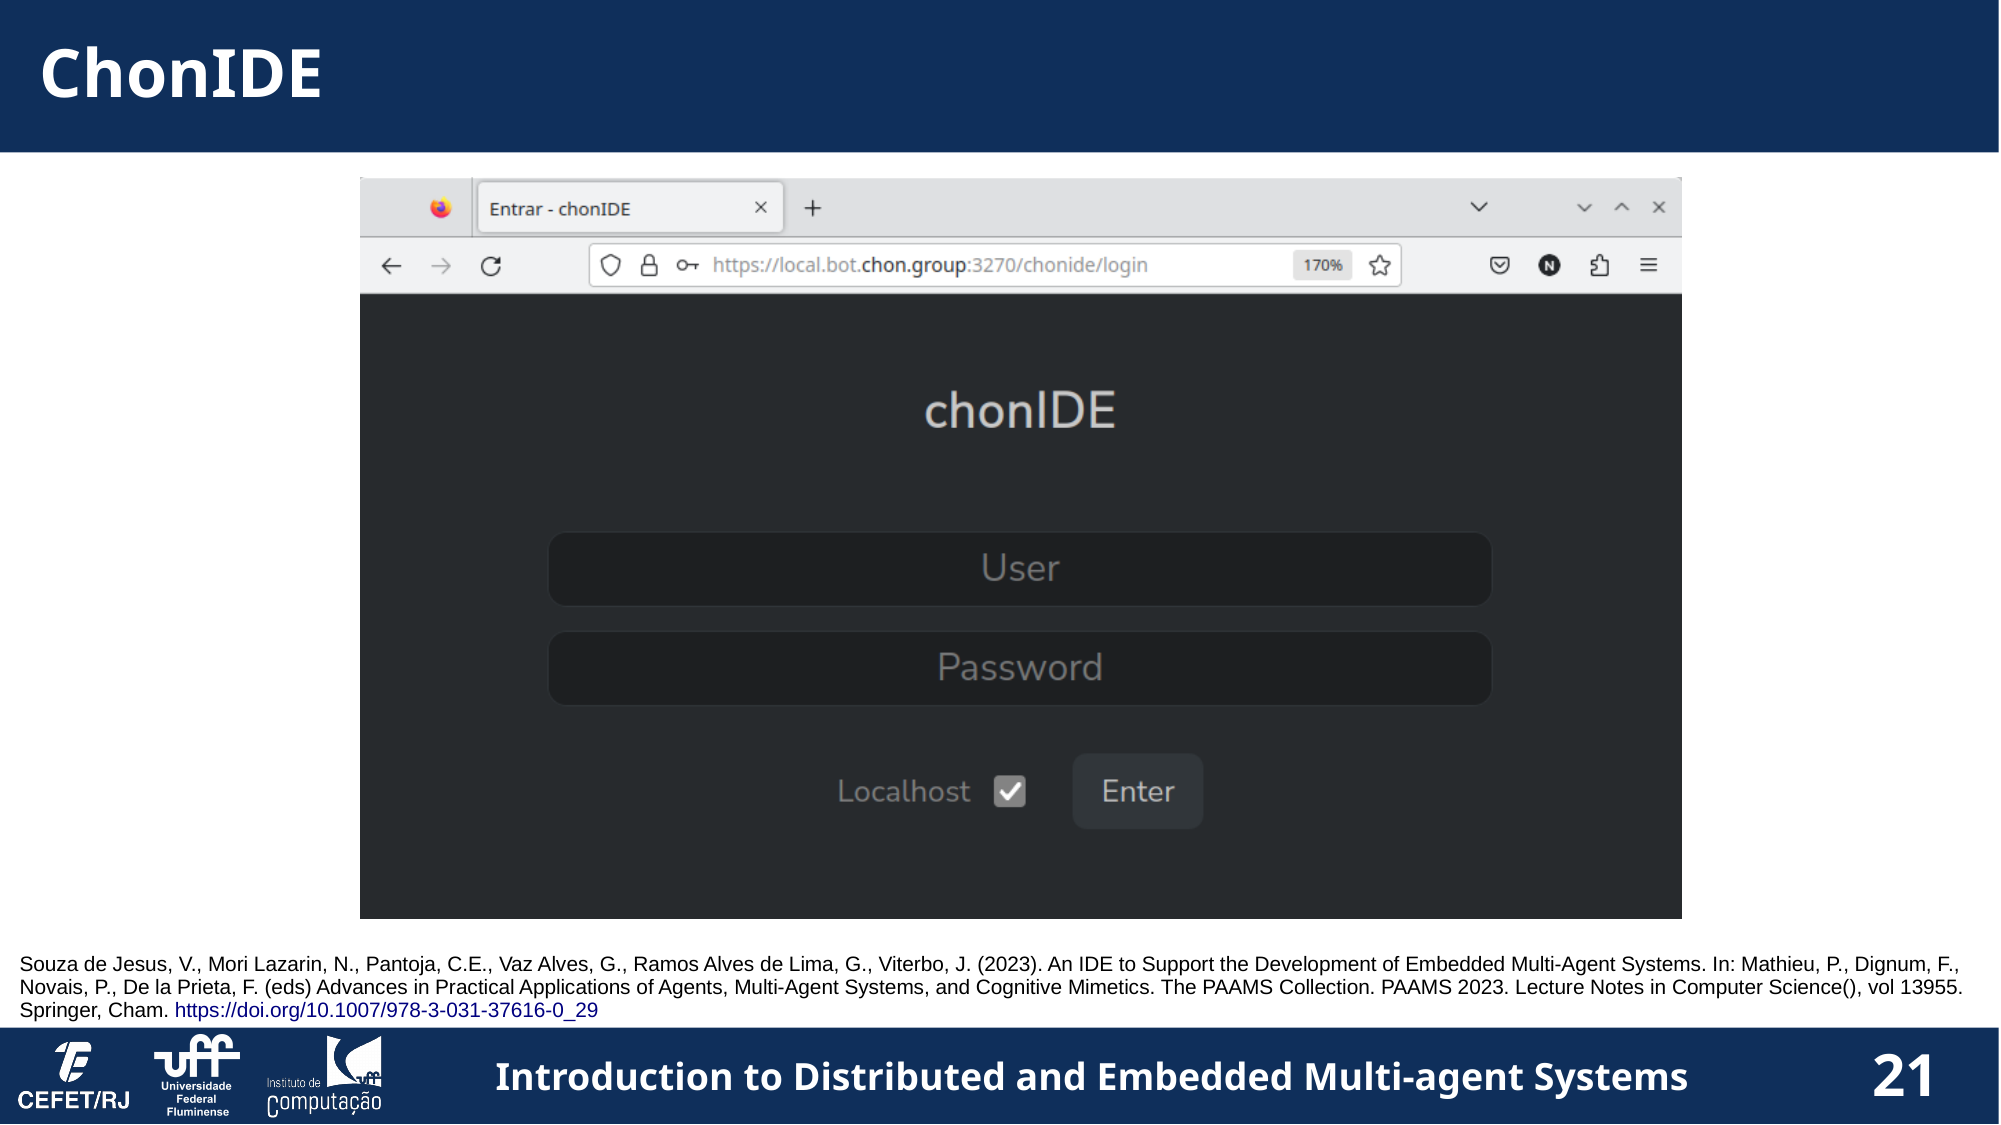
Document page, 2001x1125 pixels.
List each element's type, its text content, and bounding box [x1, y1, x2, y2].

picture [153, 1033, 241, 1121]
text_box Souza de Jesus, V., Mori Lazarin, N., Pantoja, C.E., Vaz Alves, G., Ramos Alves de Lima, G., Viterbo, J. (2023). An IDE to Support the Development of Embedded Multi-Agent Systems. In: Mathieu, P., Dignum, F., Novais, P., De la Prieta, F. (eds) Advances in Practical Applications of Agents, Multi-Agent Systems, and Cognitive Mimetics. The PAAMS Collection. PAAMS 2023. Lecture Notes in Computer Science(), vol 13955. Springer, Cham. https://doi.org/10.1007/978-3-031-37616-0_29 [4, 944, 1979, 1030]
picture [265, 1033, 383, 1118]
text_box ChonIDE [25, 23, 1998, 116]
picture [360, 177, 1682, 919]
picture [18, 1030, 129, 1125]
